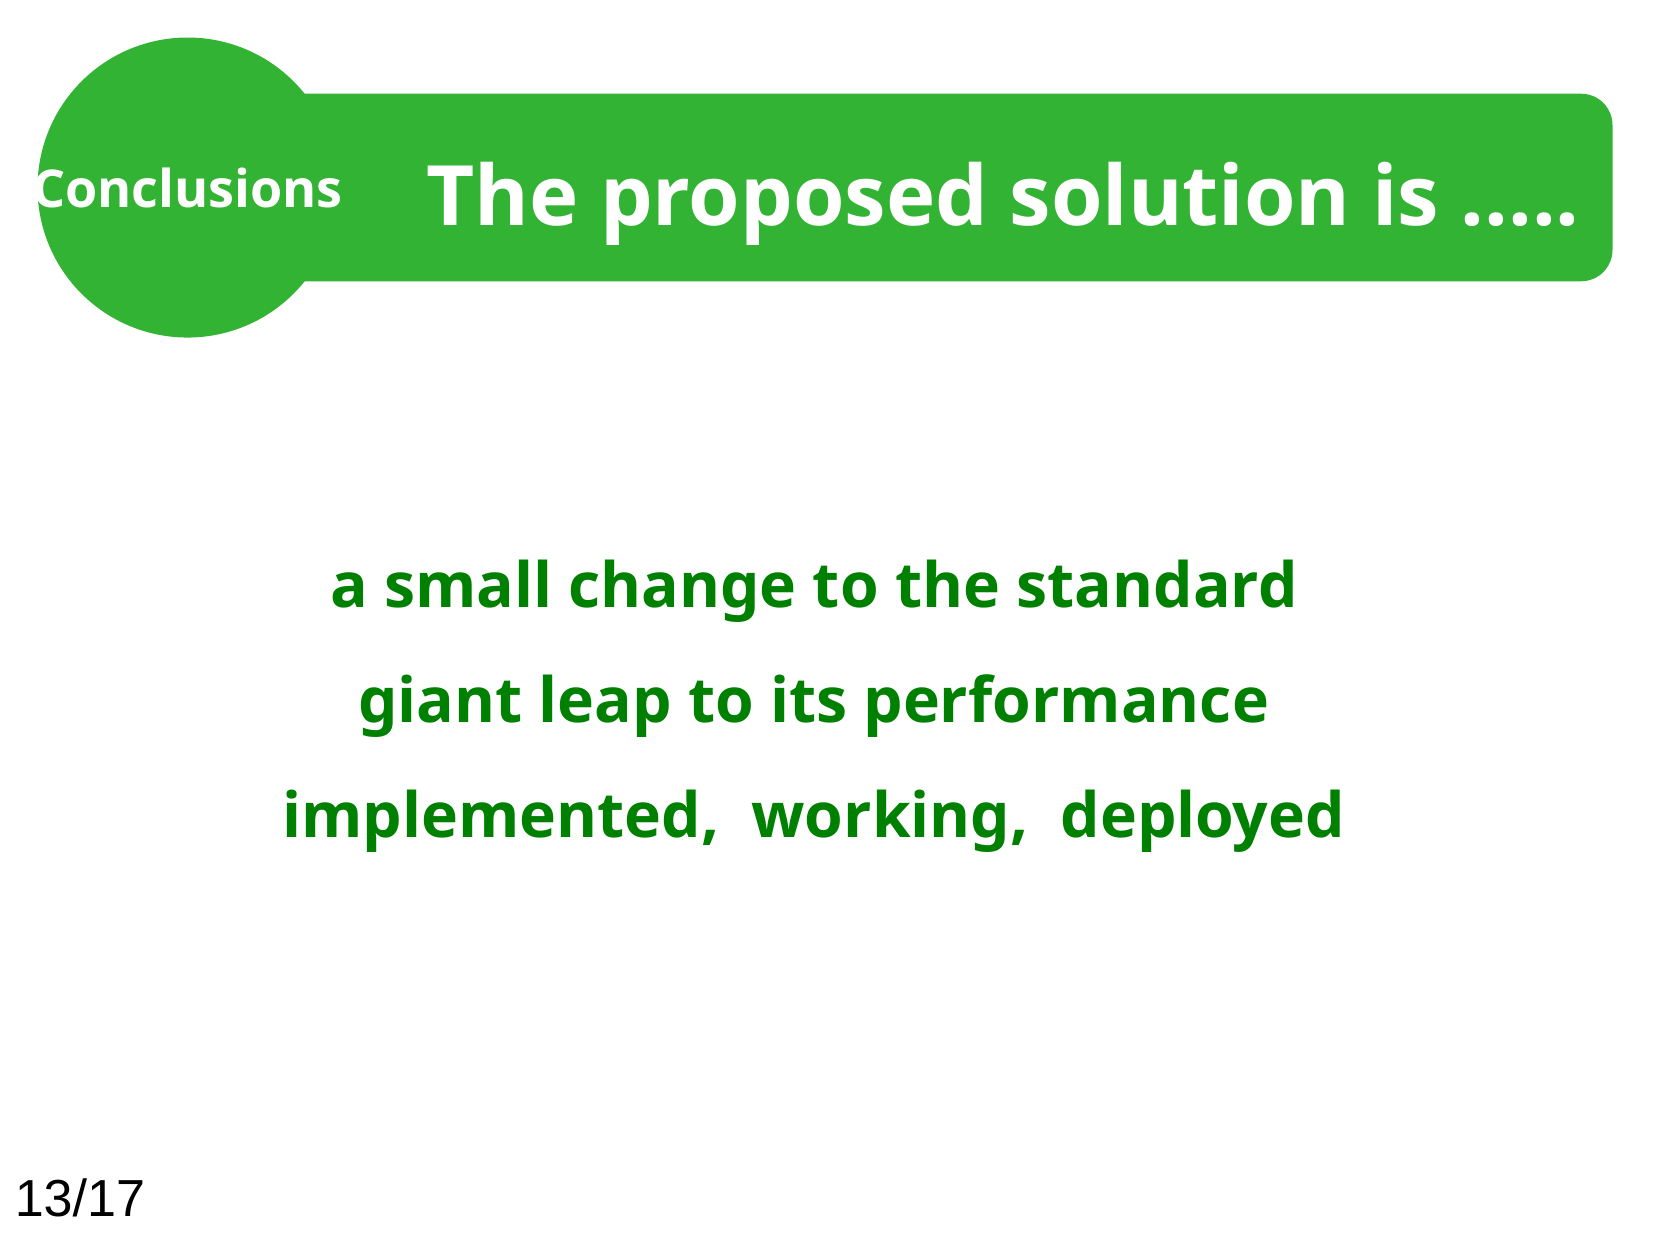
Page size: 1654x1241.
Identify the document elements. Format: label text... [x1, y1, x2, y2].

text_box Conclusions [37, 37, 338, 338]
text_box 13/17 [0, 1162, 195, 1241]
text_box [305, 93, 1613, 282]
text_box a small change to the standard giant leap to its performance implemented, working, deployed [0, 532, 1654, 1057]
text_box The proposed solution is ..... [411, 128, 1539, 238]
